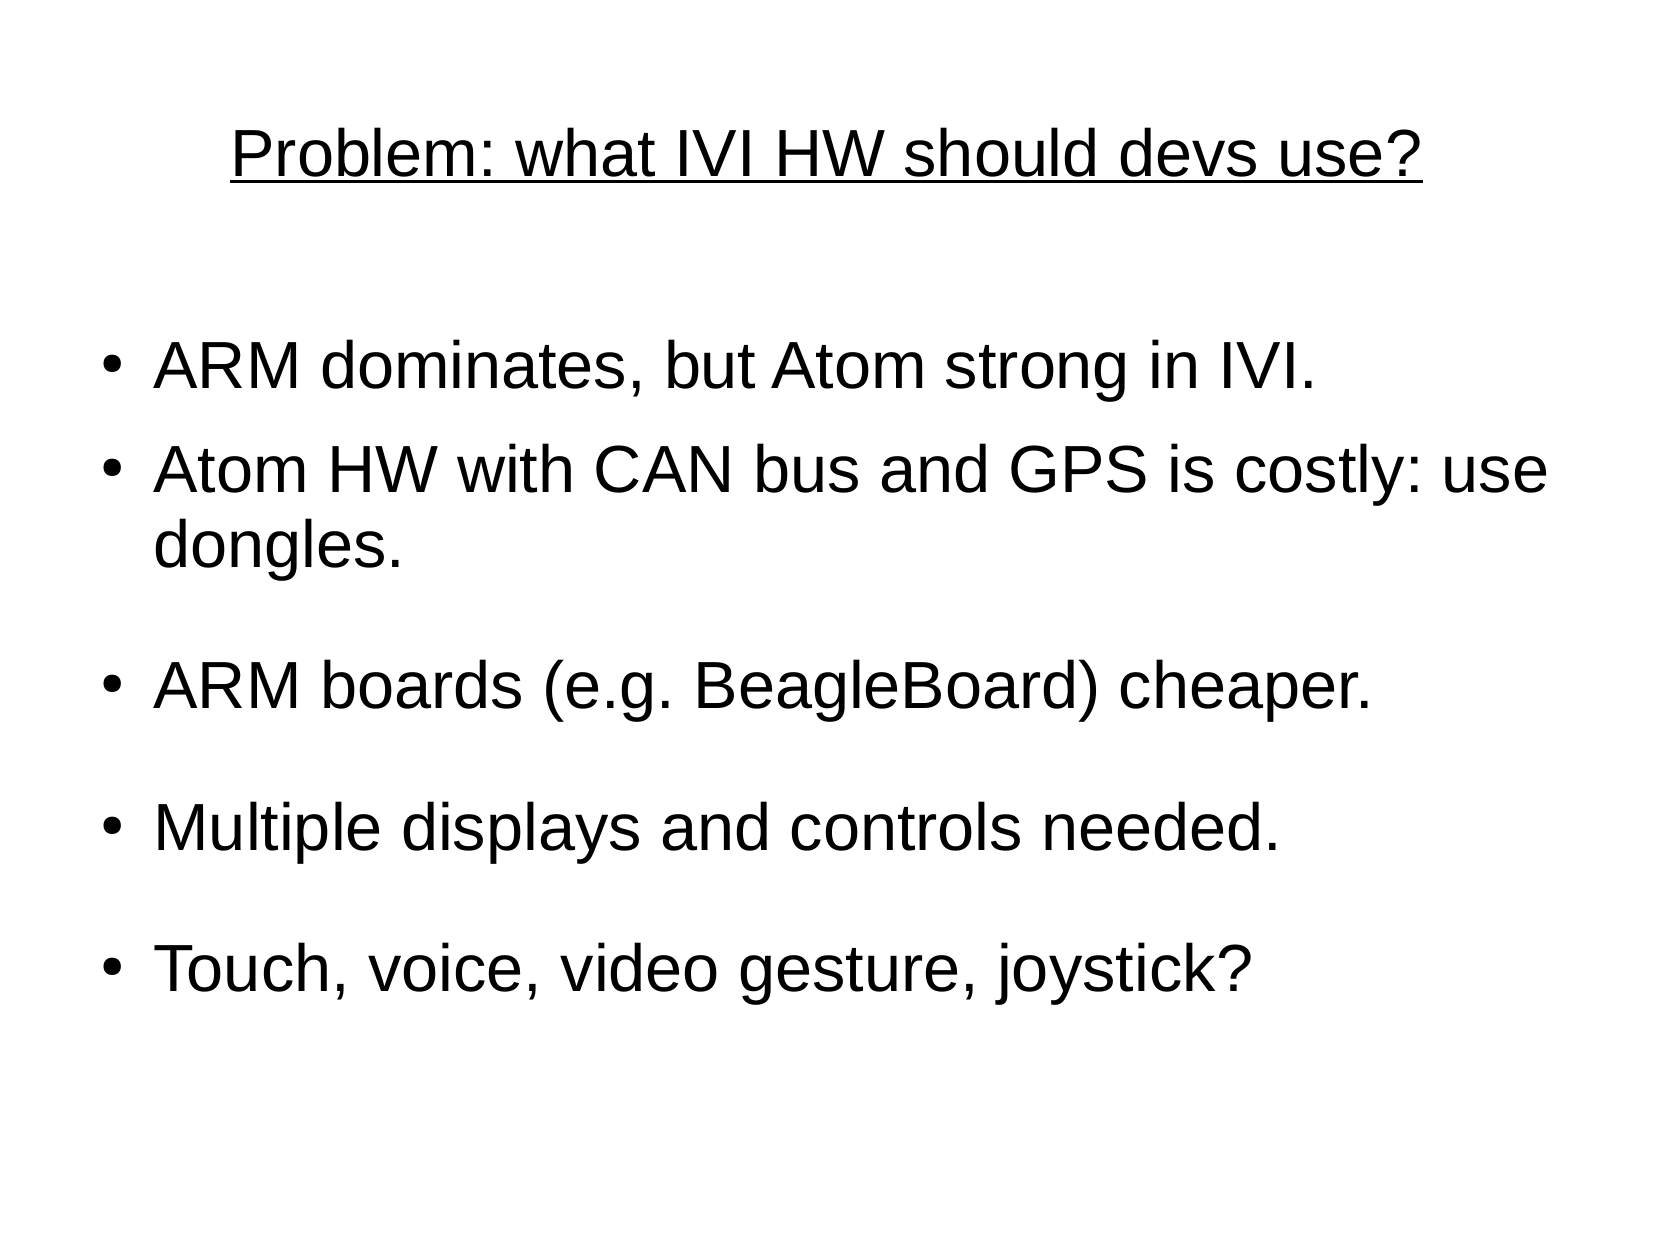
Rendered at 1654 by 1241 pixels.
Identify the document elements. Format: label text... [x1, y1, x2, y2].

title Problem: what IVI HW should devs use? [82, 49, 1571, 257]
list ARM dominates, but Atom strong in IVI. Atom HW with CAN bus and GPS is costly: use dongles. ARM boards (e.g. BeagleBoard) cheaper. Multiple displays and controls needed. Touch, voice, video gesture, joystick? [82, 290, 1571, 1094]
